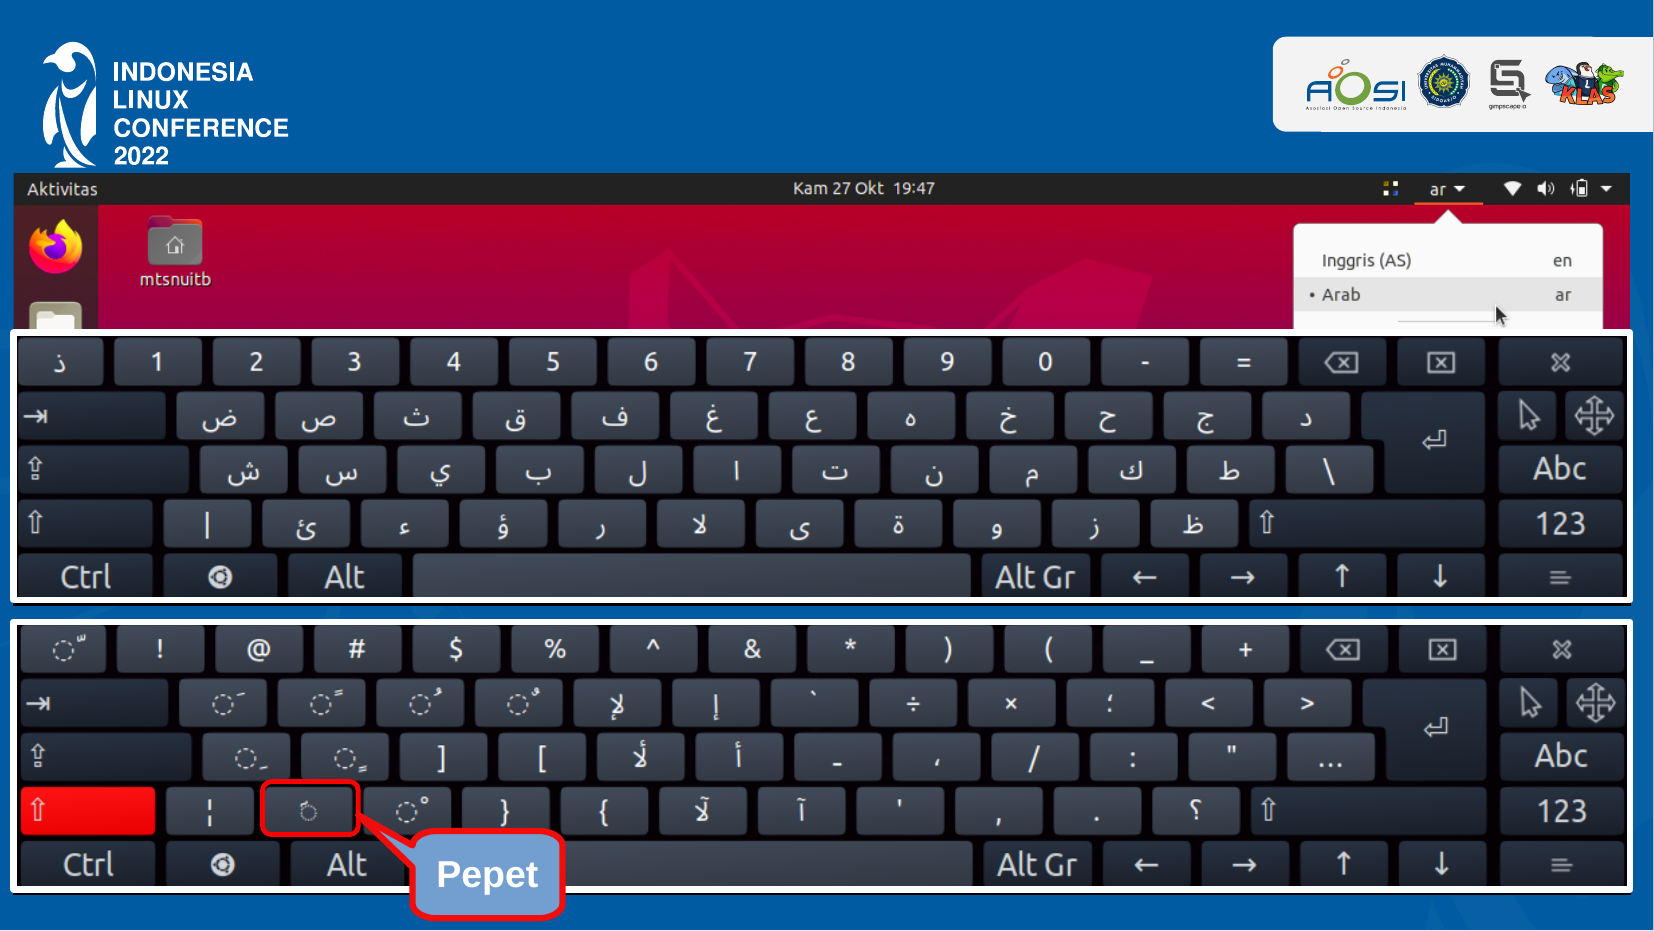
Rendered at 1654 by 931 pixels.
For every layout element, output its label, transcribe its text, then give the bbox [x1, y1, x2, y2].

picture [17, 625, 1627, 886]
picture [13, 173, 1630, 329]
picture [265, 784, 355, 832]
picture [1545, 62, 1624, 105]
text_box Pepet [358, 815, 563, 919]
picture [1417, 54, 1471, 108]
picture [17, 336, 1627, 597]
